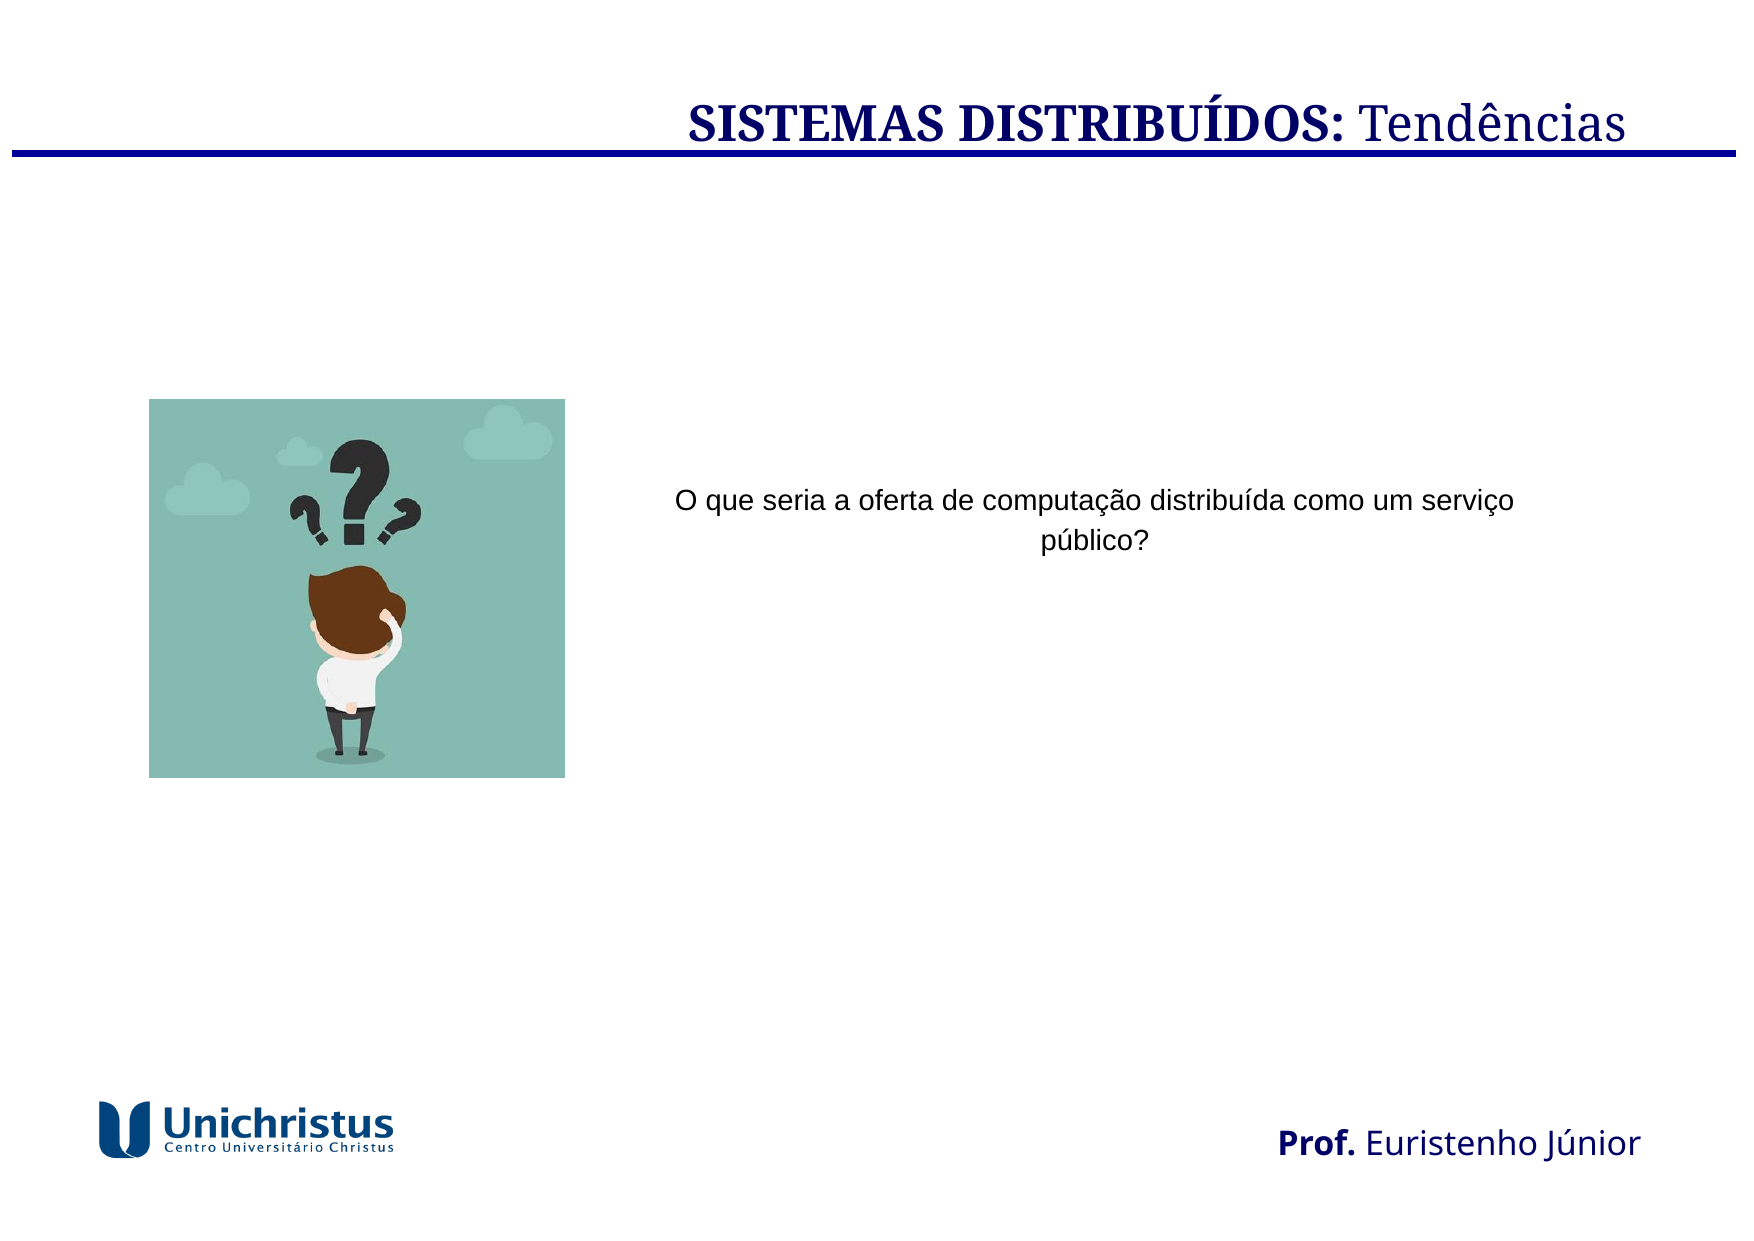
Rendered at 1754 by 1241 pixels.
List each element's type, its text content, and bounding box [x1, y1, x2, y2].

picture [94, 1098, 398, 1160]
text_box O que seria a oferta de computação distribuída como um serviço público? [643, 318, 1548, 917]
text_box SISTEMAS DISTRIBUÍDOS: Tendências [673, 81, 1688, 178]
text_box Prof. Euristenho Júnior [1262, 1111, 1695, 1167]
picture [149, 399, 565, 778]
